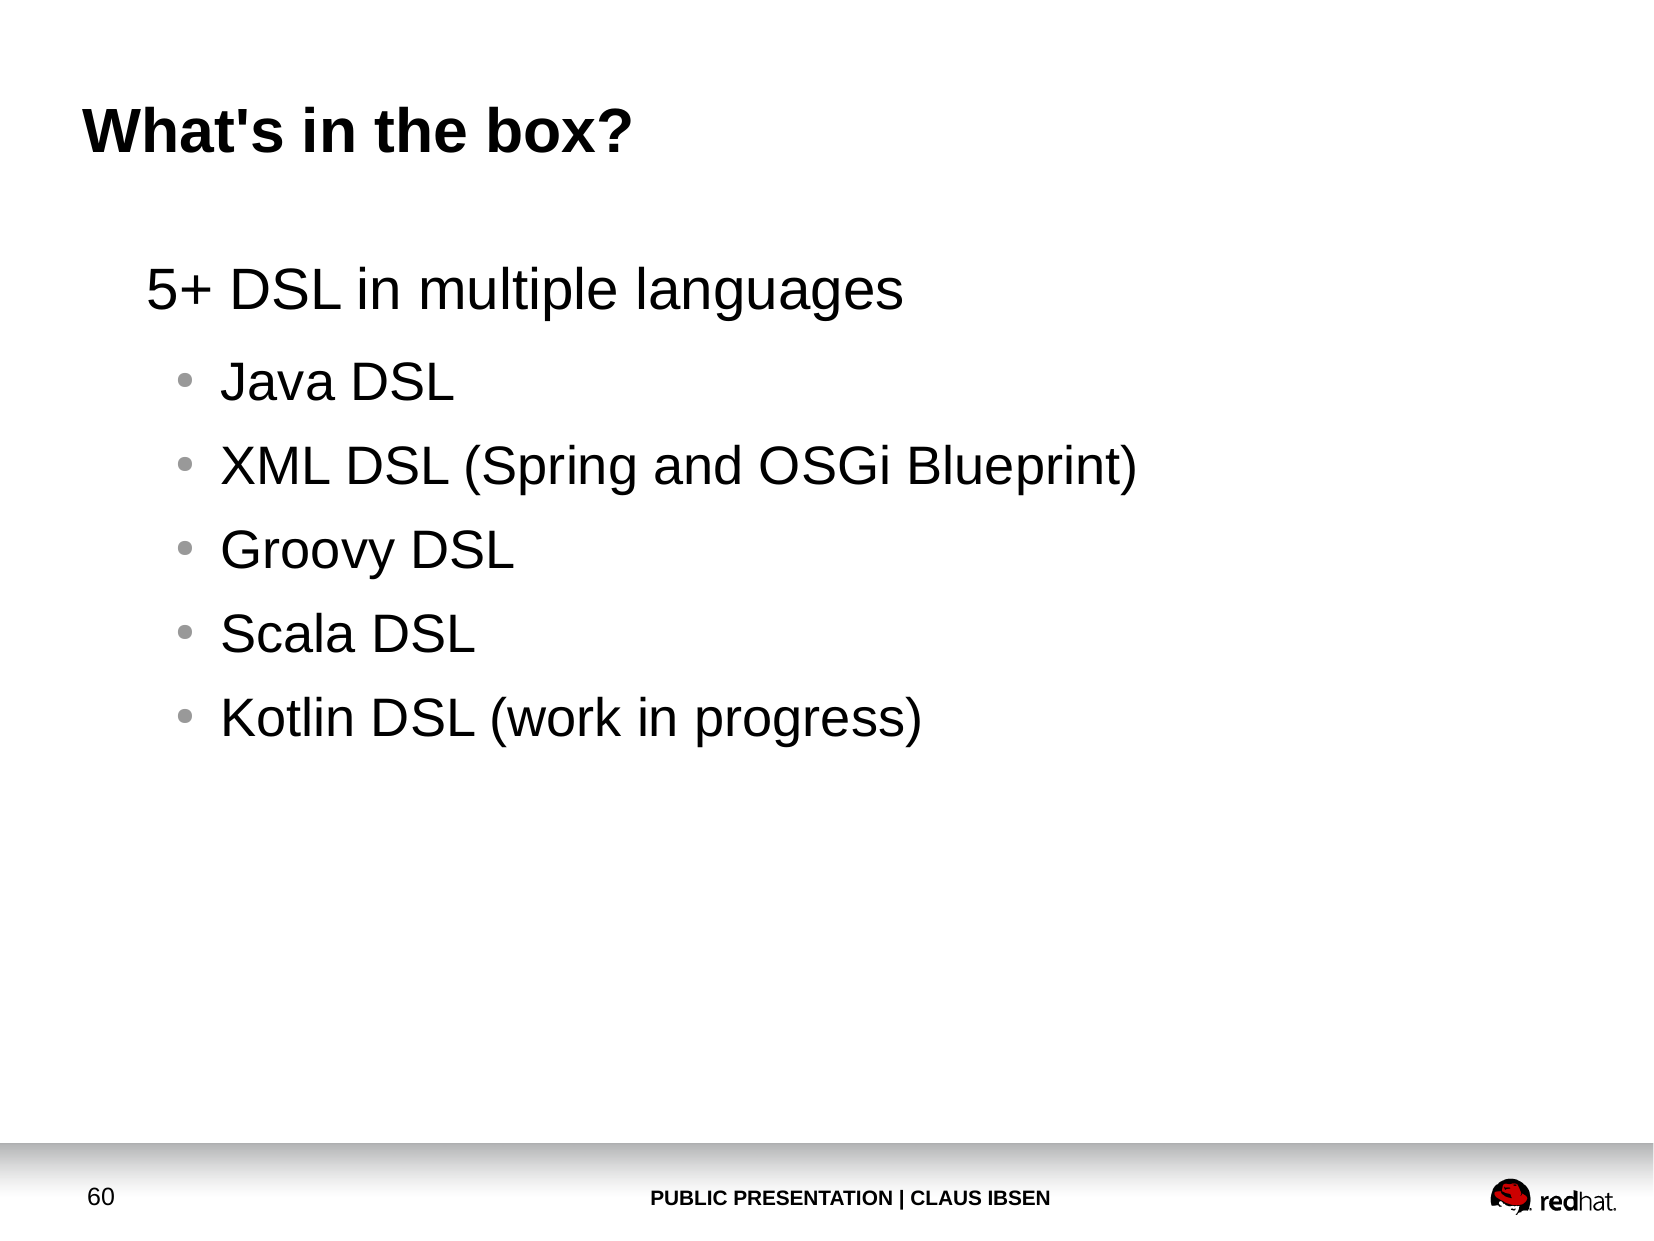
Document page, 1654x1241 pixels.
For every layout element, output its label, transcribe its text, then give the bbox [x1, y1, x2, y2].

title What's in the box? [82, 37, 1571, 226]
picture [0, 1143, 1654, 1241]
list 5+ DSL in multiple languages Java DSL XML DSL (Spring and OSGi Blueprint) Groovy DSL Scala DSL Kotlin DSL (work in progress) [86, 256, 1576, 1051]
